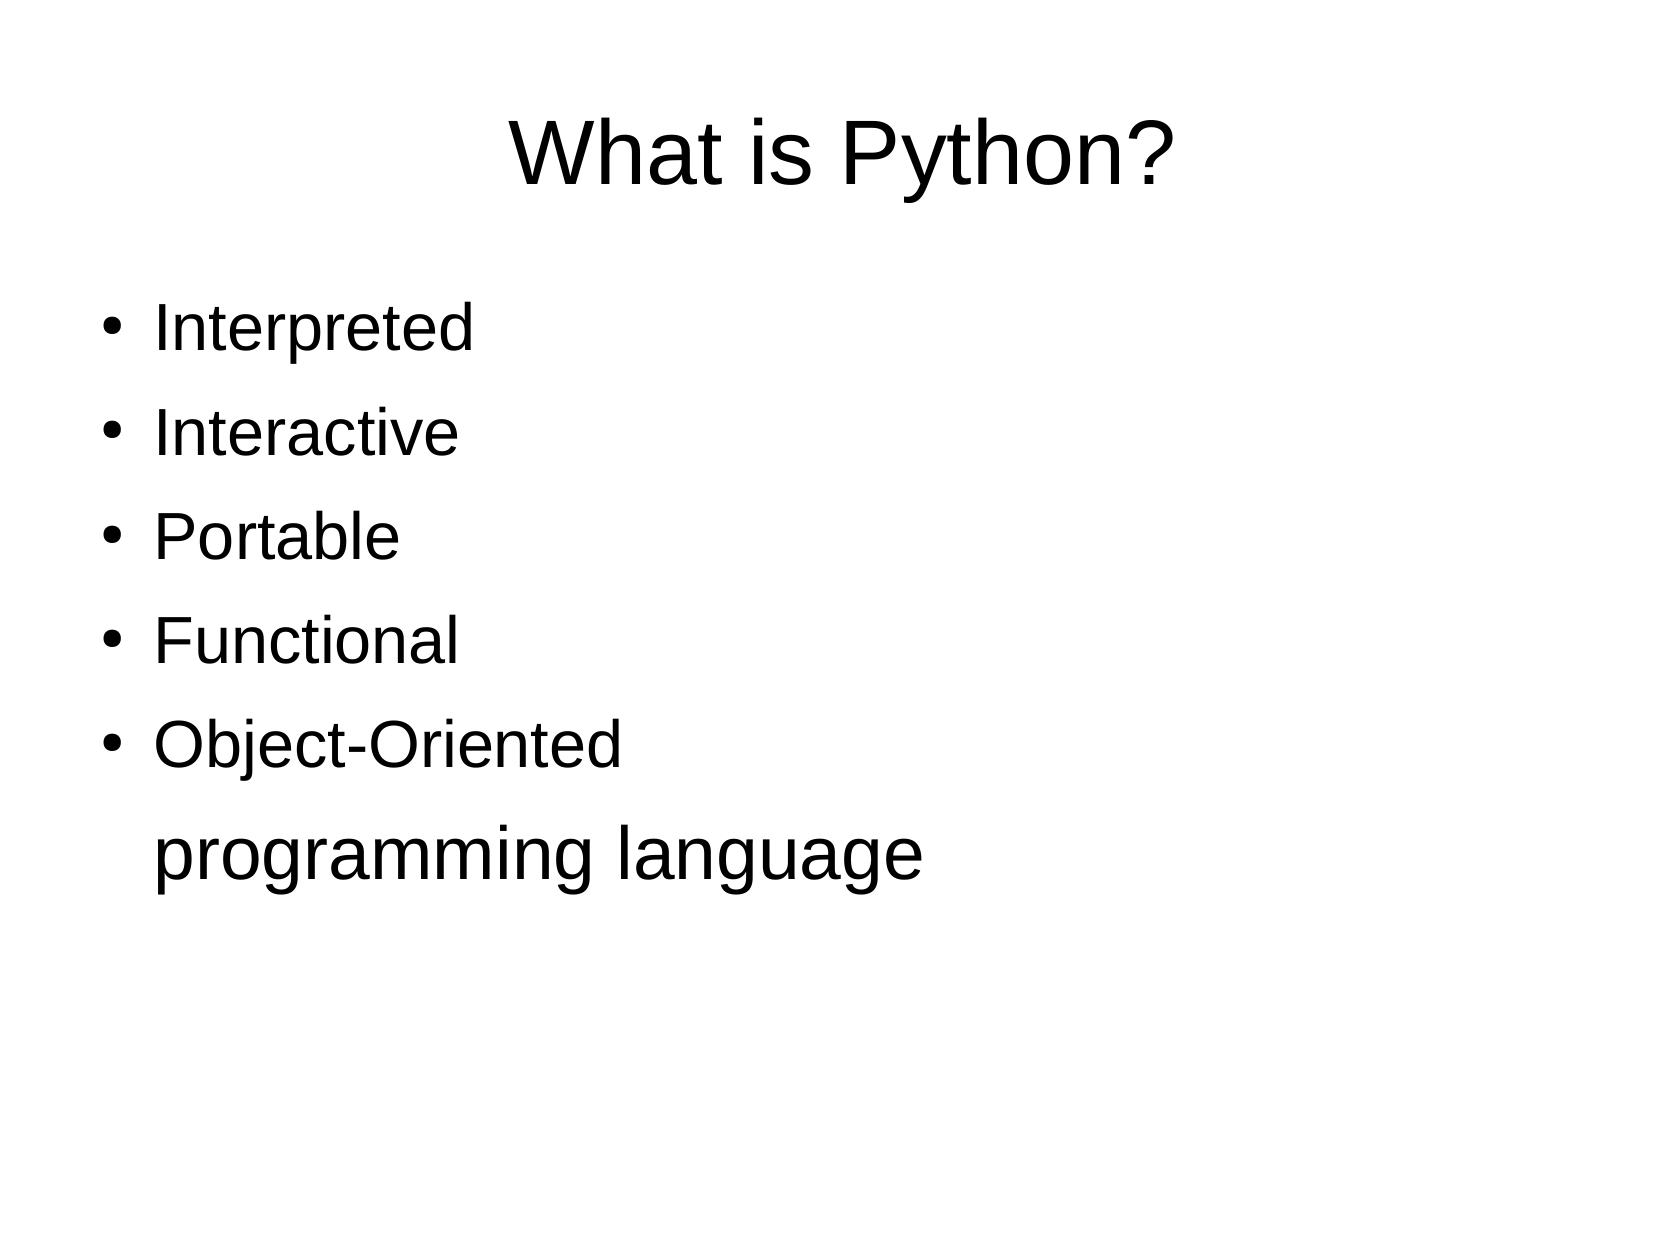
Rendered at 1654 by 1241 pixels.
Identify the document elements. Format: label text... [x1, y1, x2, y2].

list Interpreted Interactive Portable Functional Object-Oriented programming language [82, 290, 1571, 1109]
title What is Python? [82, 49, 1571, 257]
